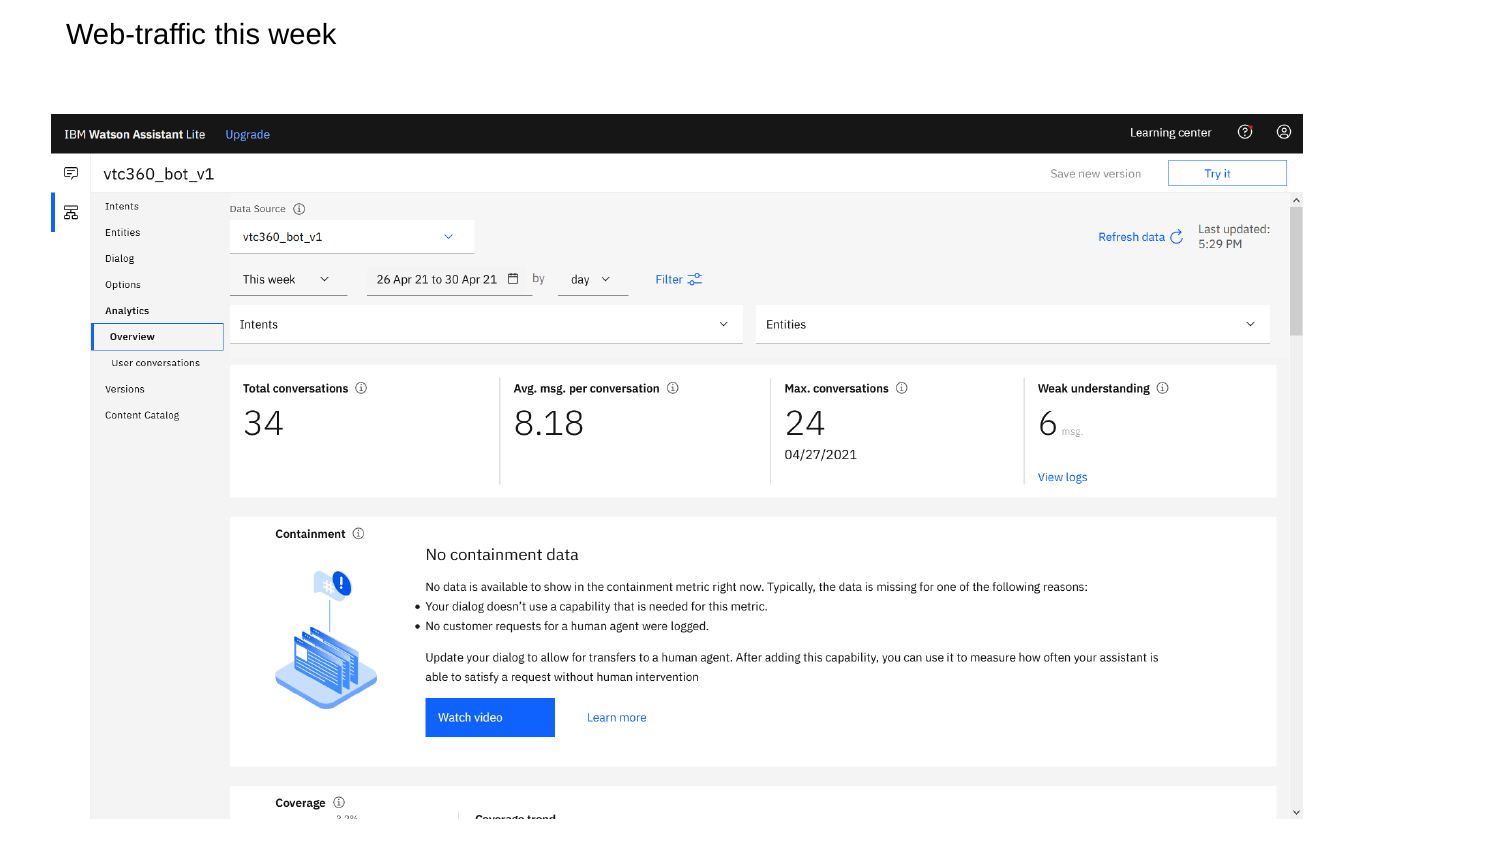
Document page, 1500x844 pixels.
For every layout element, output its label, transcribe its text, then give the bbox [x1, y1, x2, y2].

title Web-traffic this week [51, 0, 1449, 105]
picture [51, 114, 1303, 819]
